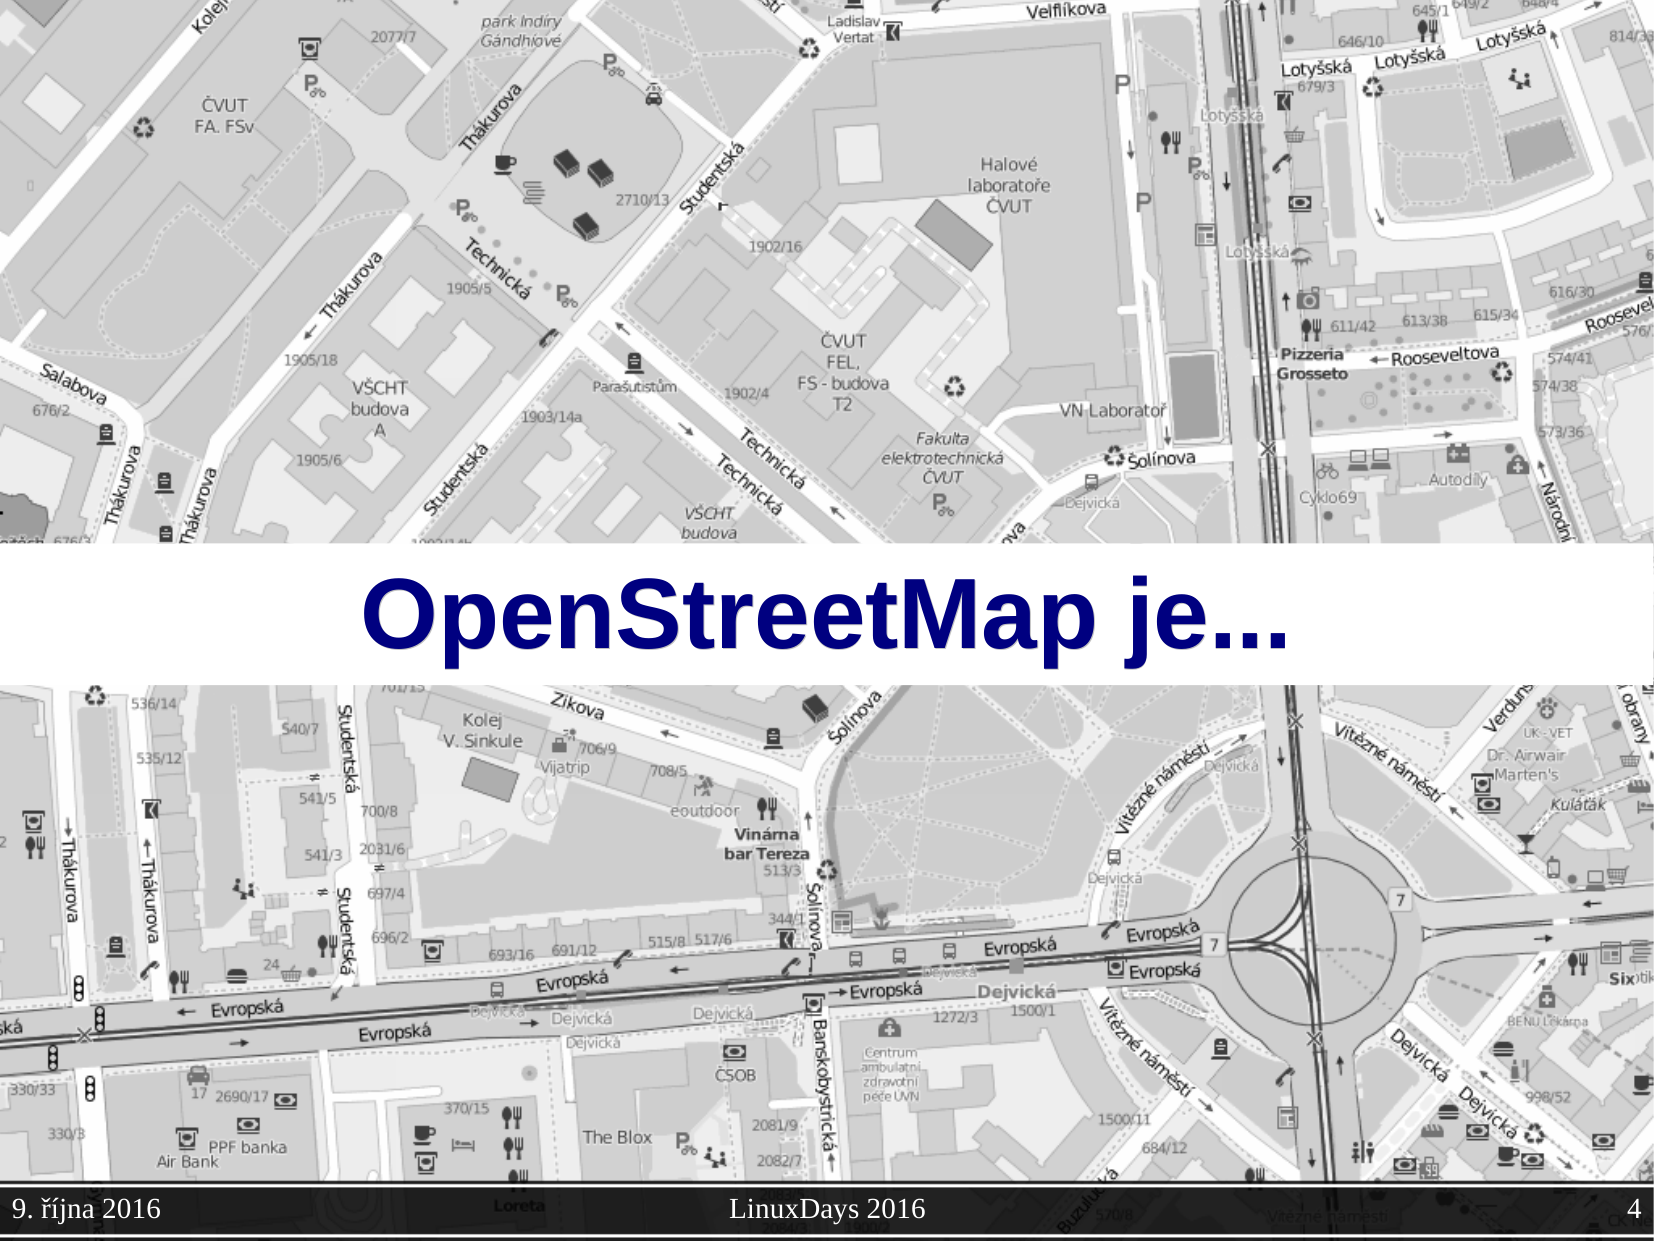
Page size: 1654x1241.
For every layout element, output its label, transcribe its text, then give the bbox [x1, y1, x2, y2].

picture [0, 0, 1654, 543]
picture [0, 686, 1654, 1241]
subtitle OpenStreetMap je... [0, 543, 1654, 686]
